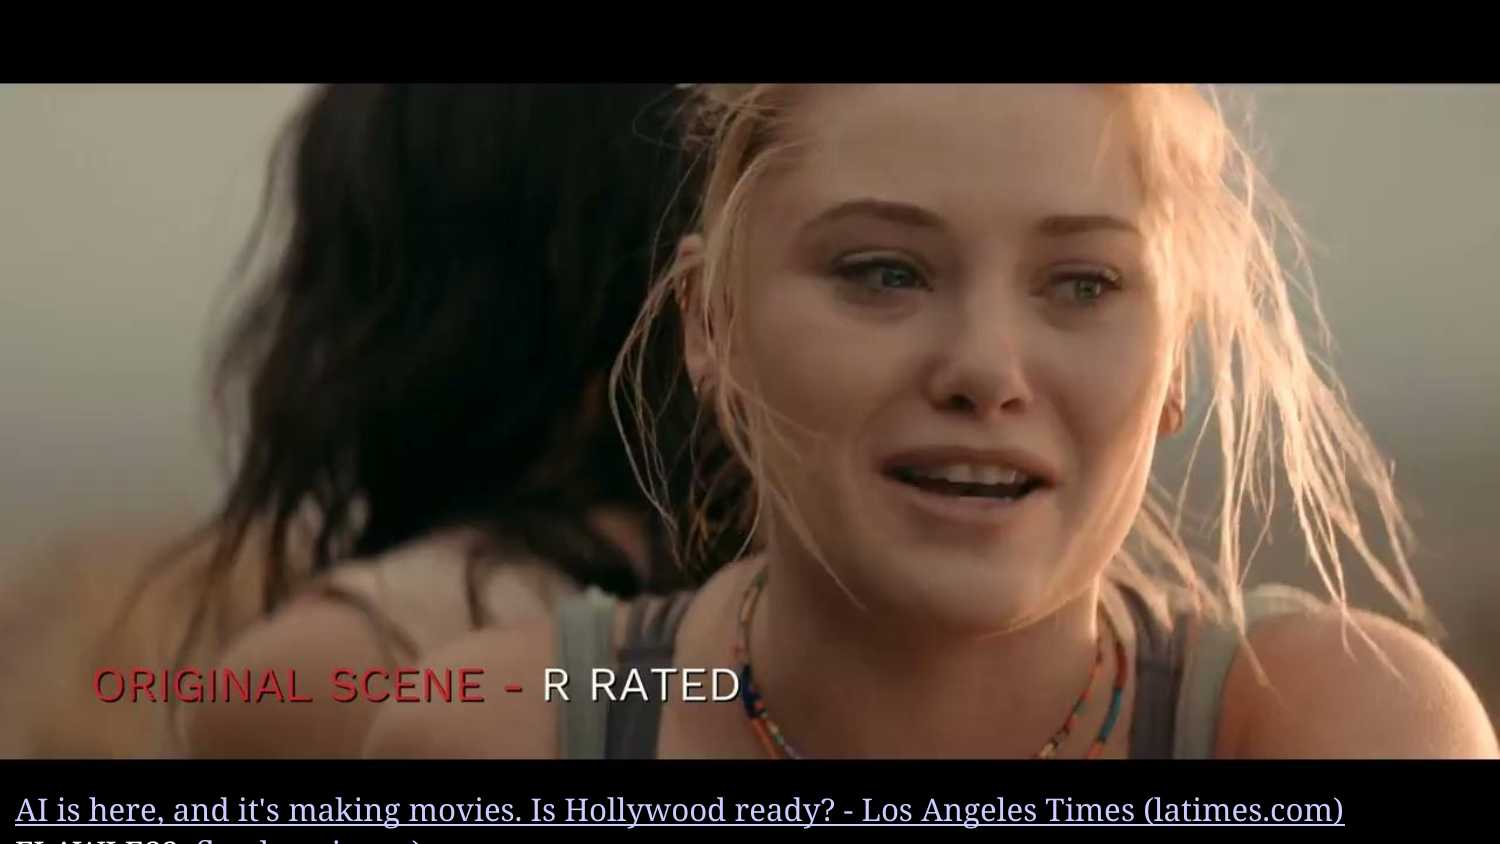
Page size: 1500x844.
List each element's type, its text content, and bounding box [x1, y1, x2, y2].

picture [0, 836, 1500, 844]
text_box AI is here, and it's making movies. Is Hollywood ready? - Los Angeles Times (latimes.com) FLAWLESS, flawlessai.com) [0, 775, 1500, 836]
picture [0, 0, 1500, 775]
